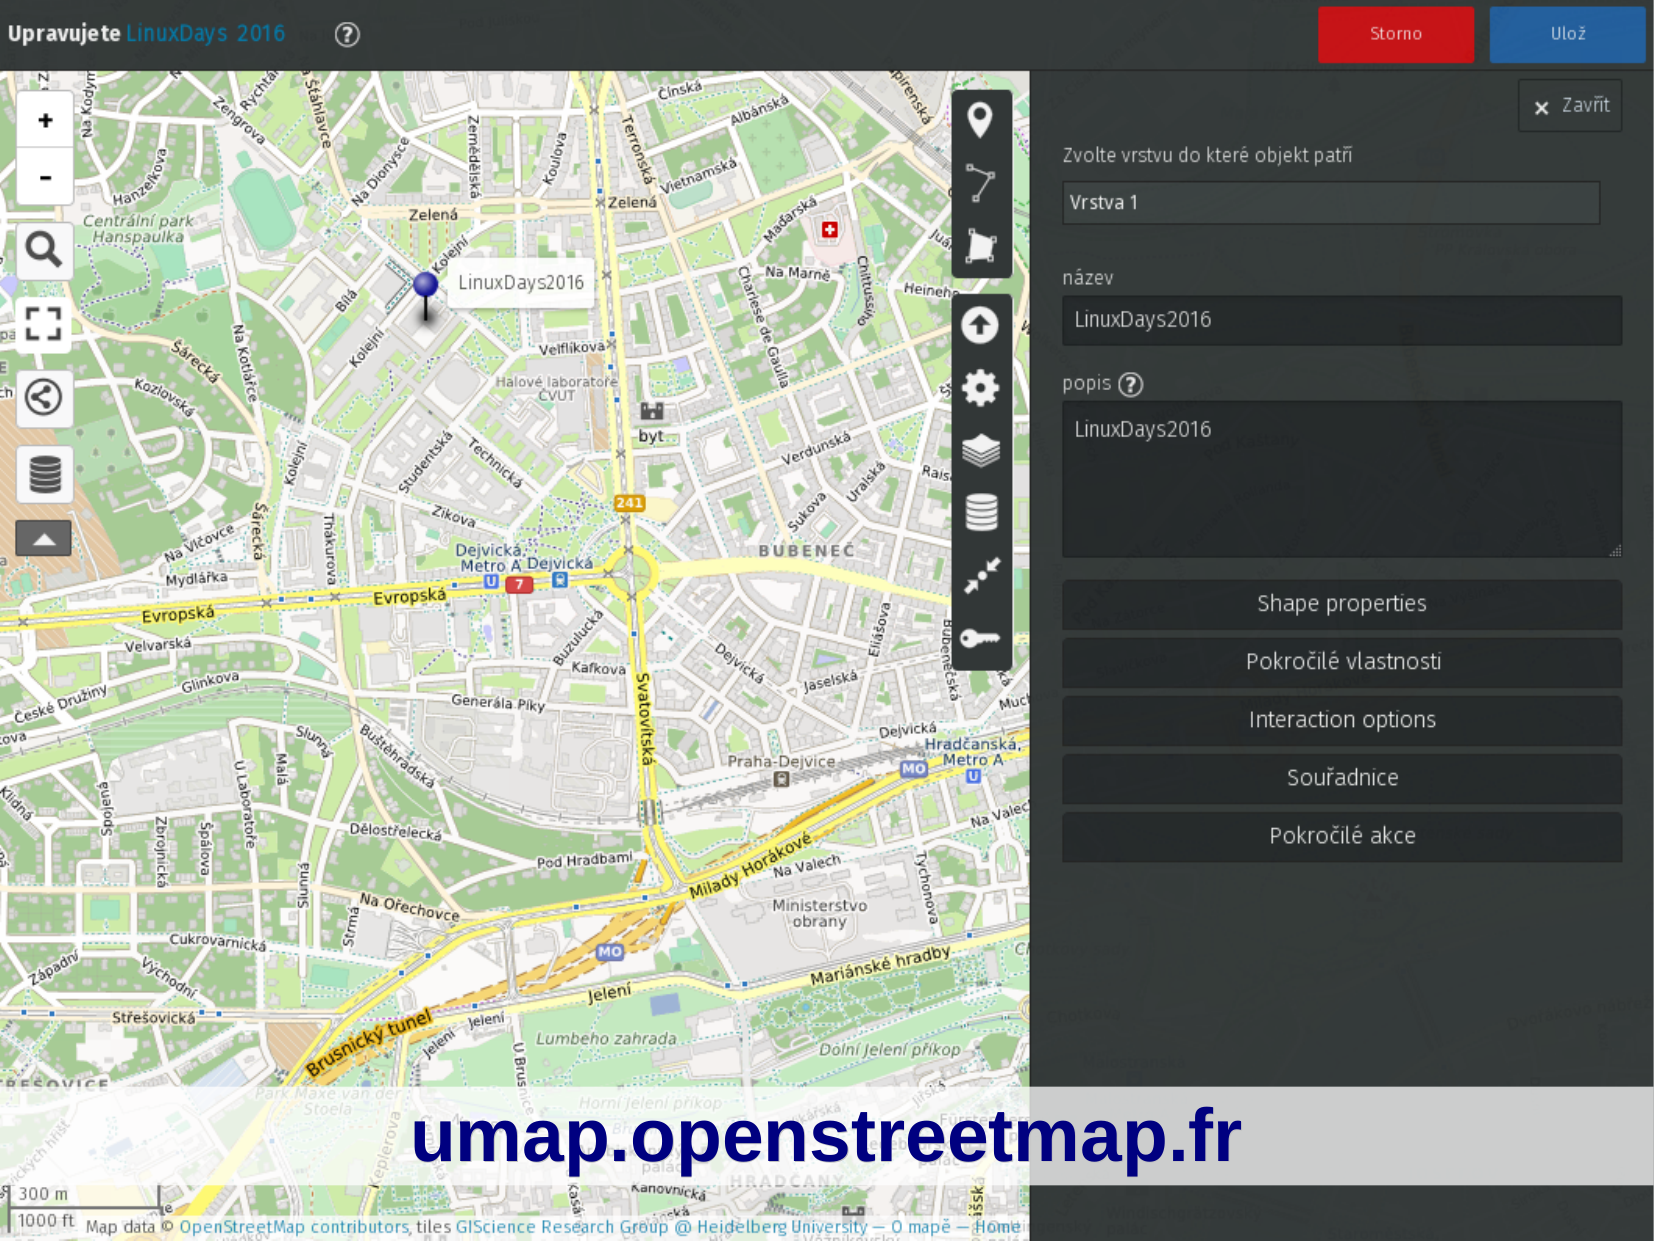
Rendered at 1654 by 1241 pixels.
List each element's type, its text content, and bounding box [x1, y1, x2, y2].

picture [0, 0, 1654, 1086]
text_box umap.openstreetmap.fr [0, 1086, 1654, 1186]
picture [0, 1186, 1654, 1241]
